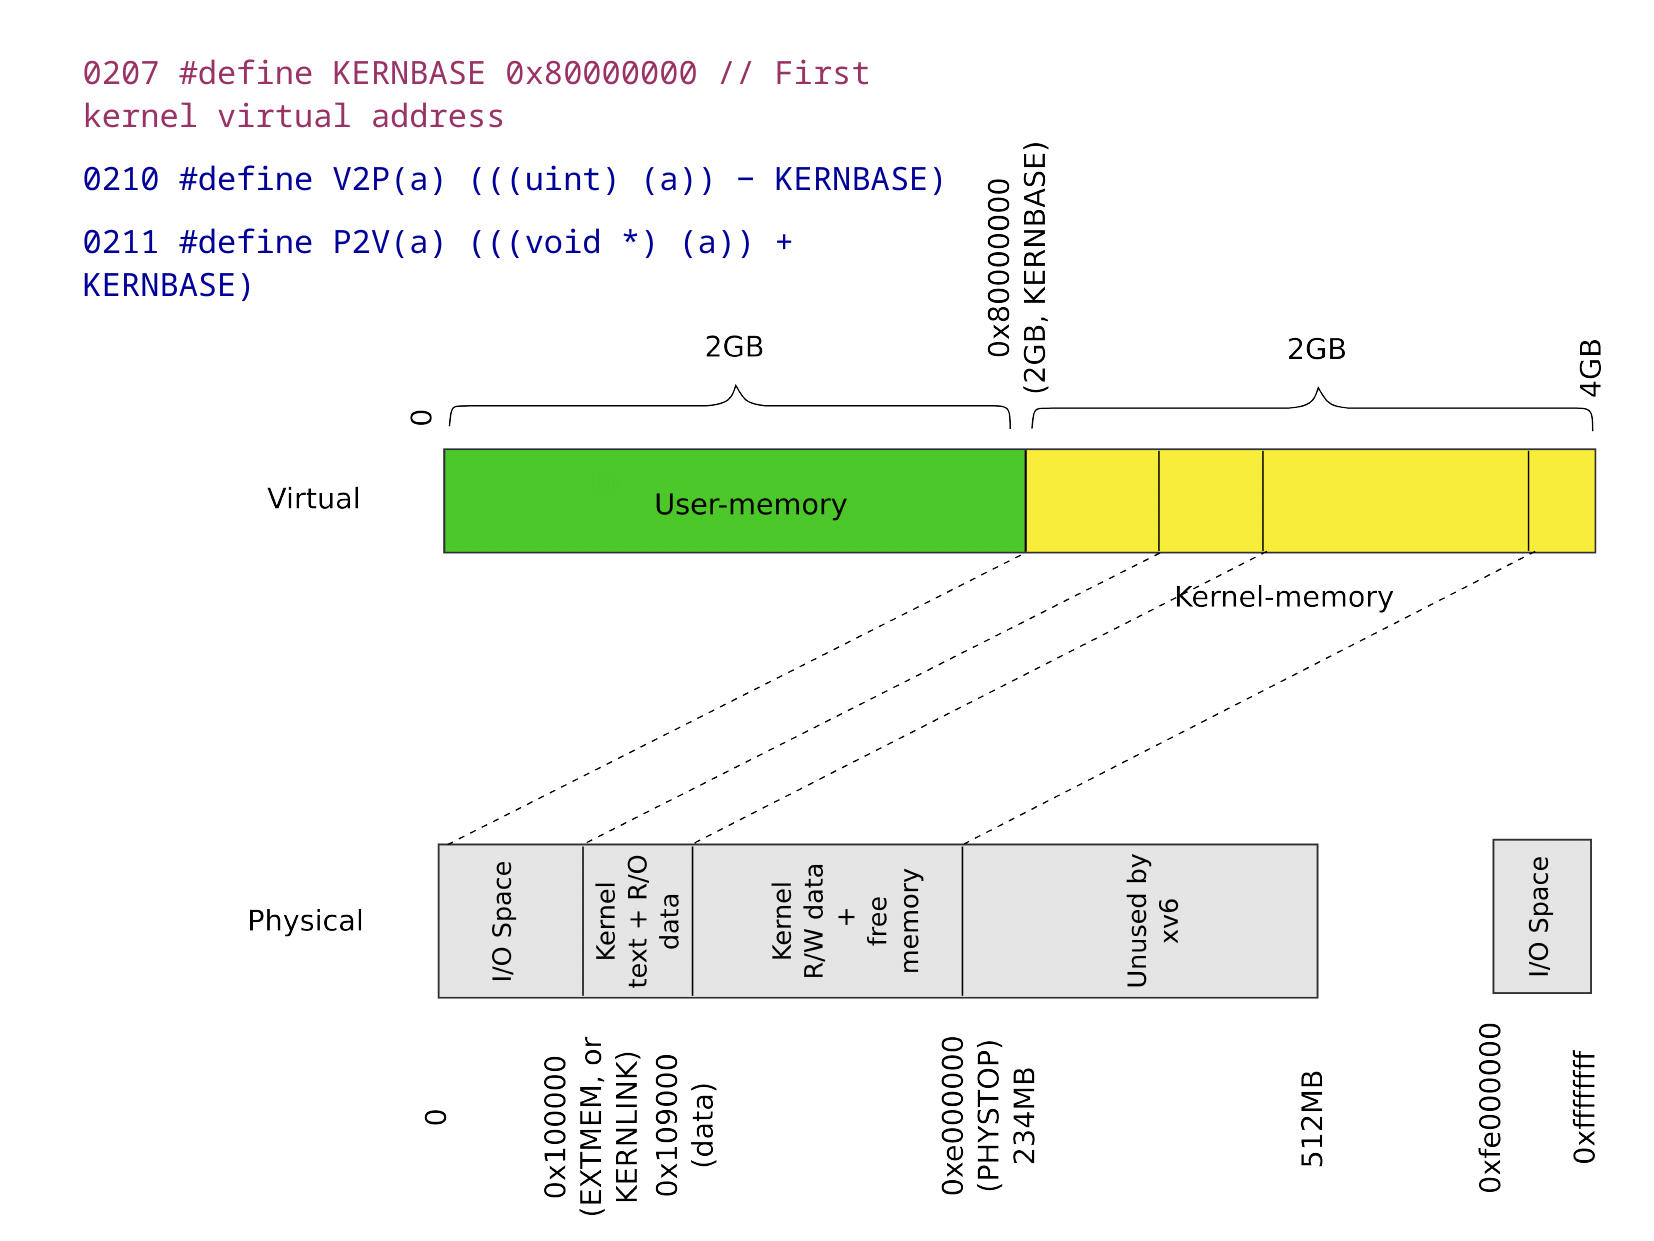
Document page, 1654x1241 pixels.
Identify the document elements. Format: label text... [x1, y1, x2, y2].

picture [250, 143, 1601, 1215]
list 0207 #define KERNBASE 0x80000000 // First kernel virtual address 0210 #define V2P(a) (((uint) (a)) − KERNBASE) 0211 #define P2V(a) (((void *) (a)) + KERNBASE) [82, 49, 976, 338]
